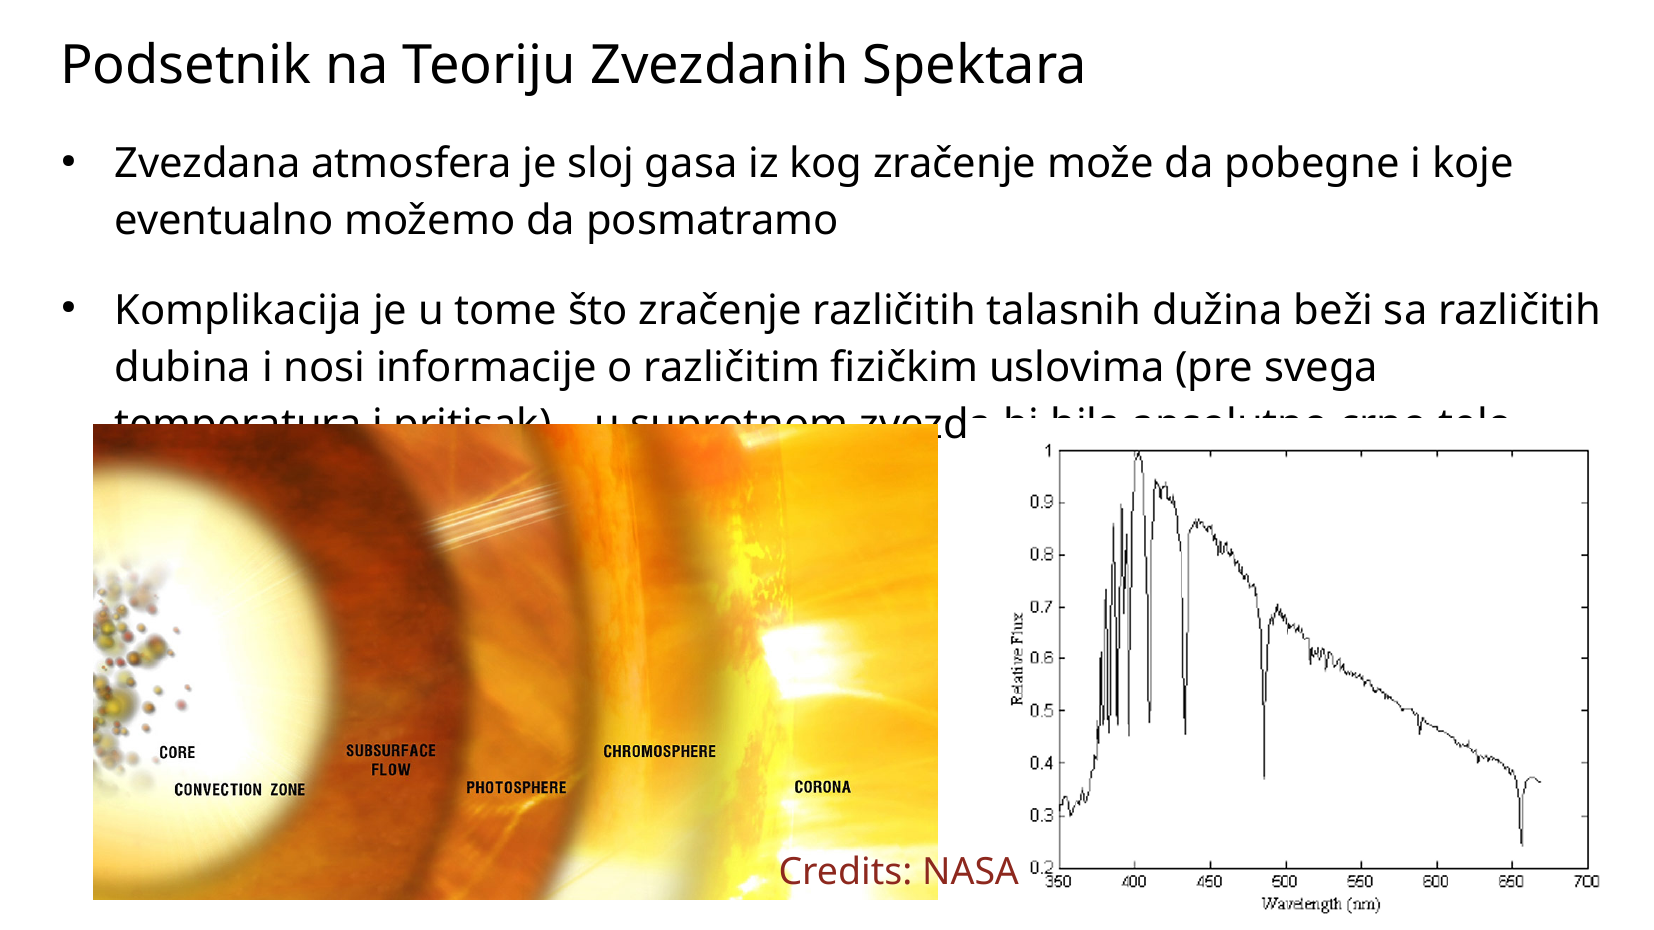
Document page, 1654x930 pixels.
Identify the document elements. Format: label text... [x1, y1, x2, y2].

picture [93, 424, 938, 901]
title Podsetnik na Teoriju Zvezdanih Spektara [59, 13, 1648, 113]
picture [969, 418, 1607, 914]
text_box Credits: NASA [763, 836, 1064, 912]
list Zvezdana atmosfera je sloj gasa iz kog zračenje može da pobegne i koje eventualno možemo da posmatramo Komplikacija je u tome što zračenje različitih talasnih dužina beži sa različitih dubina i nosi informacije o različitim fizičkim uslovima (pre svega temperatura i pritisak) – u suprotnom zvezda bi bila apsolutno crno telo [43, 133, 1633, 863]
